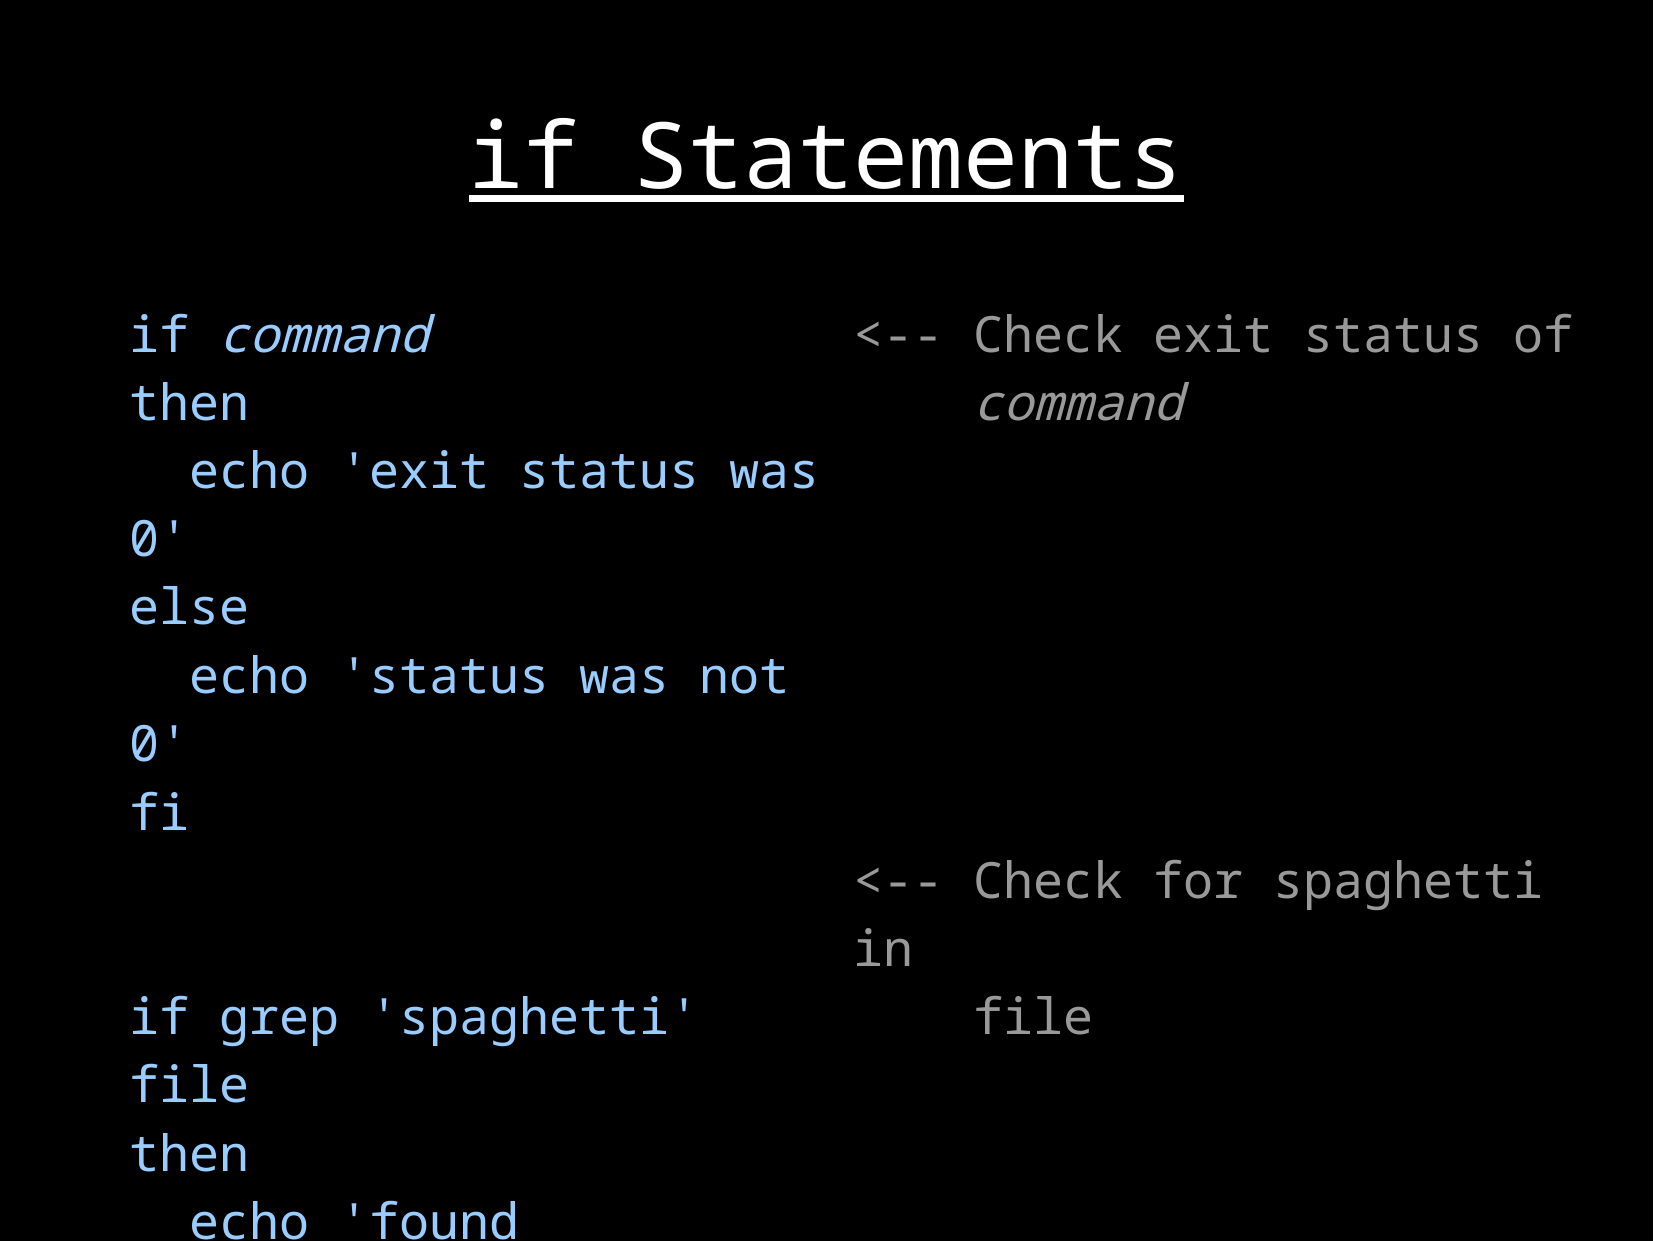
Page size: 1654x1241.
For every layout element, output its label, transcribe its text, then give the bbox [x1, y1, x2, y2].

table_header if command then echo 'exit status was 0' else echo 'status was not 0' fi if grep 'spaghetti' file then echo 'found spaghetti' more commands else echo 'no spaghetti :(' fi [114, 291, 839, 1241]
title if Statements [82, 49, 1571, 257]
table_header <-- Check exit status of command <-- Check for spaghetti in file [839, 291, 1604, 1241]
